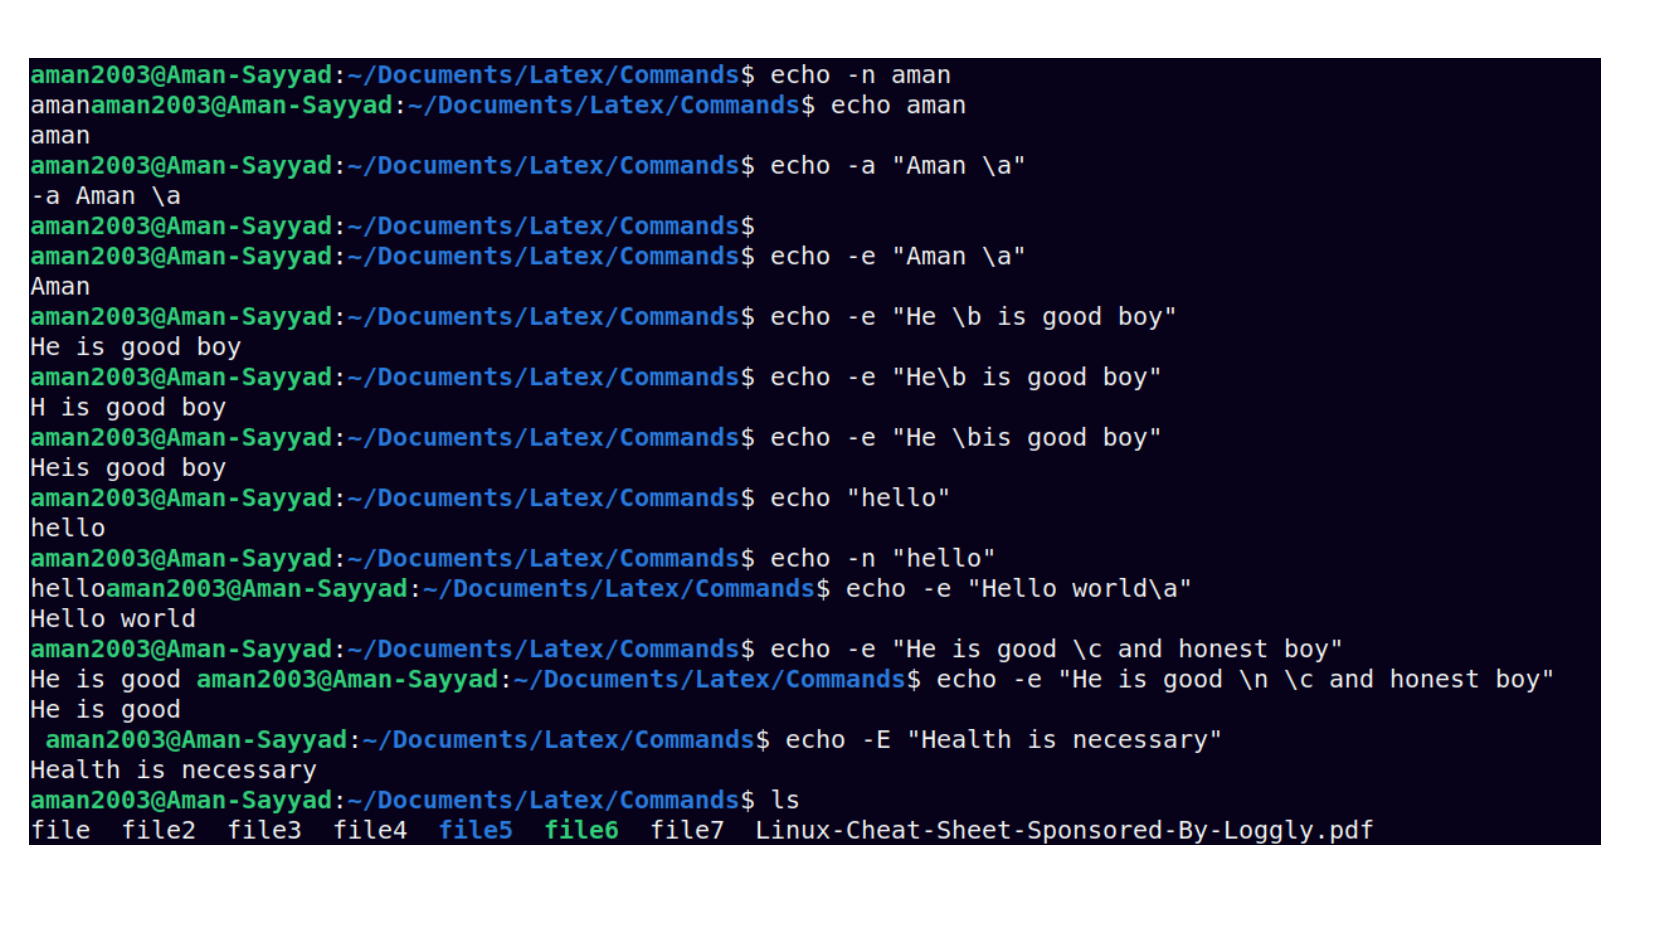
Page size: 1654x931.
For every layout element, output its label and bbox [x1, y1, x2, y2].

picture [29, 58, 1601, 845]
